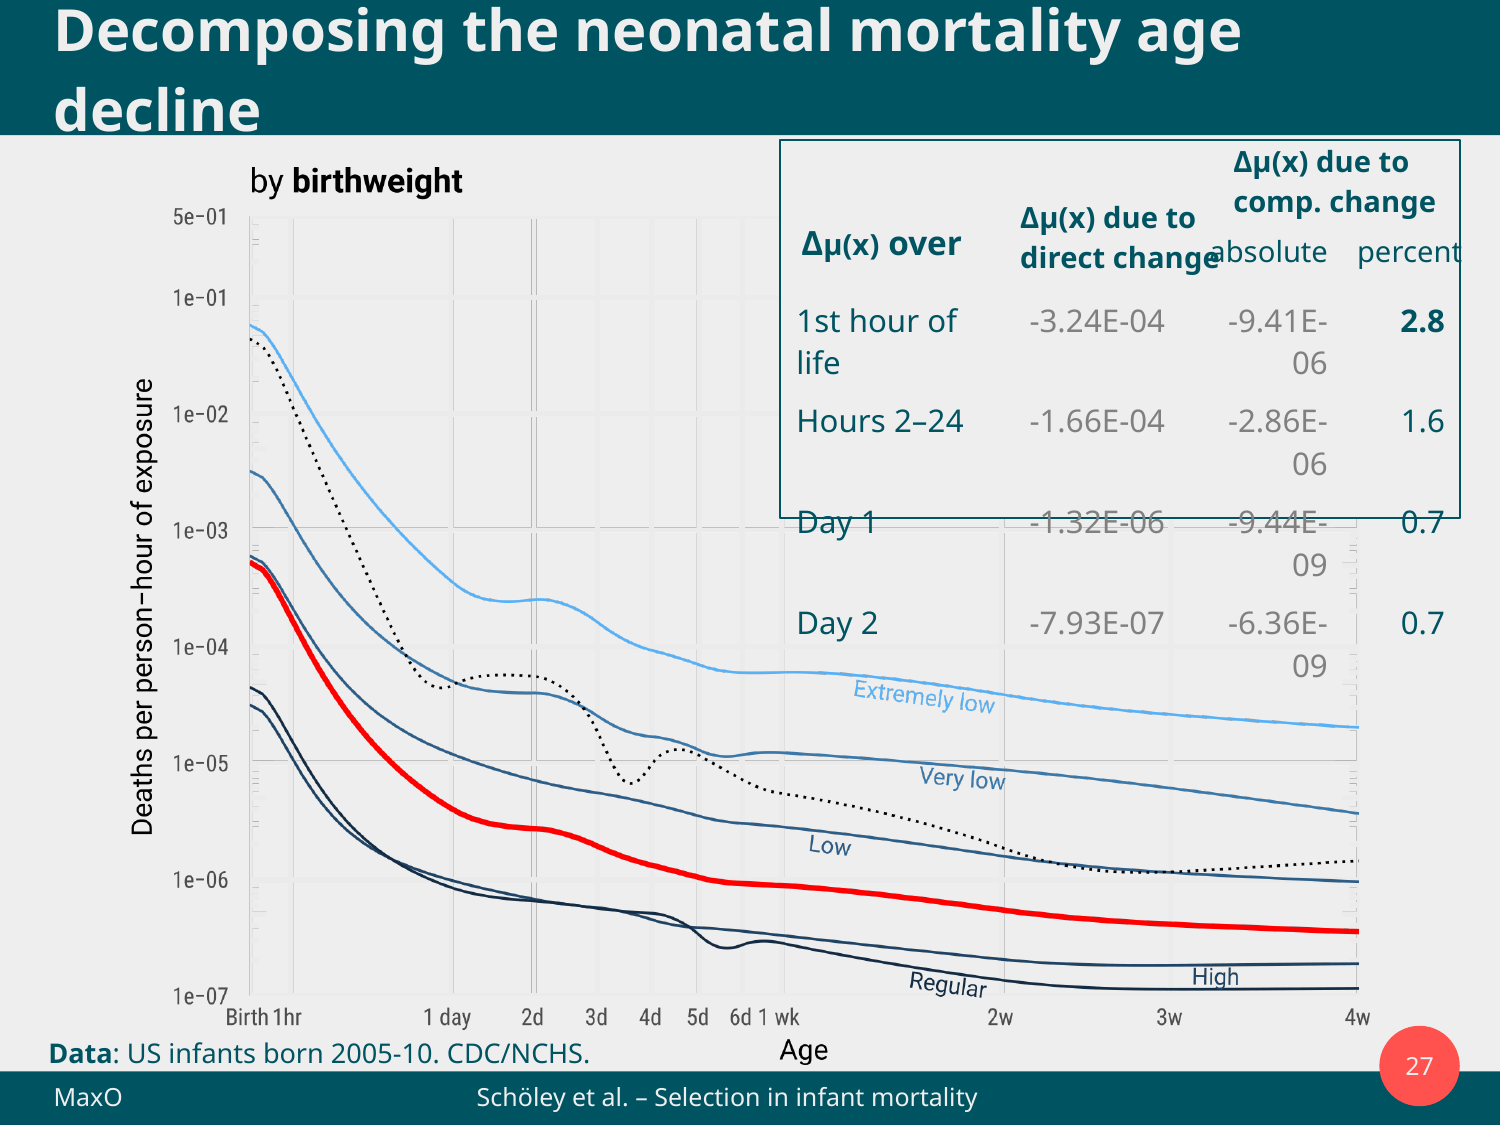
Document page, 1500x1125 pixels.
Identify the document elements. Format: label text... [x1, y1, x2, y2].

table_header -9.41E-06 [1180, 291, 1343, 392]
text_box Data: US infants born 2005-10. CDC/NCHS. [33, 1026, 931, 1075]
text_box [779, 140, 1460, 518]
table_header -3.24E-04 [1014, 291, 1180, 392]
text_box [1413, 140, 1460, 223]
table_cell Day 2 [782, 594, 1014, 695]
text_box Δµ(x) due to direct change [1005, 190, 1195, 283]
table_cell 1.6 [1343, 392, 1460, 493]
table_cell Day 1 [782, 493, 1014, 594]
table_cell -1.66E-04 [1014, 392, 1180, 493]
table_cell 0.7 [1343, 493, 1460, 594]
table_cell -2.86E-06 [1180, 392, 1343, 493]
table_cell 0.7 [1343, 594, 1460, 695]
text_box Δµ(x) over [786, 212, 953, 272]
text_box Δµ(x) due to comp. change [1218, 133, 1413, 227]
table_header 1st hour of life [782, 291, 1014, 392]
text_box absolute [1194, 223, 1325, 278]
table_cell Hours 2–24 [782, 392, 1014, 493]
text_box percent [1342, 223, 1460, 278]
table_header 2.8 [1343, 291, 1460, 392]
table_cell -7.93E-07 [1014, 594, 1180, 695]
picture [130, 167, 1370, 1066]
table_cell -9.44E-09 [1180, 493, 1343, 594]
table_cell -1.32E-06 [1014, 493, 1180, 594]
title Decomposing the neonatal mortality age decline [53, 0, 1447, 141]
table_cell -6.36E-09 [1180, 594, 1343, 695]
